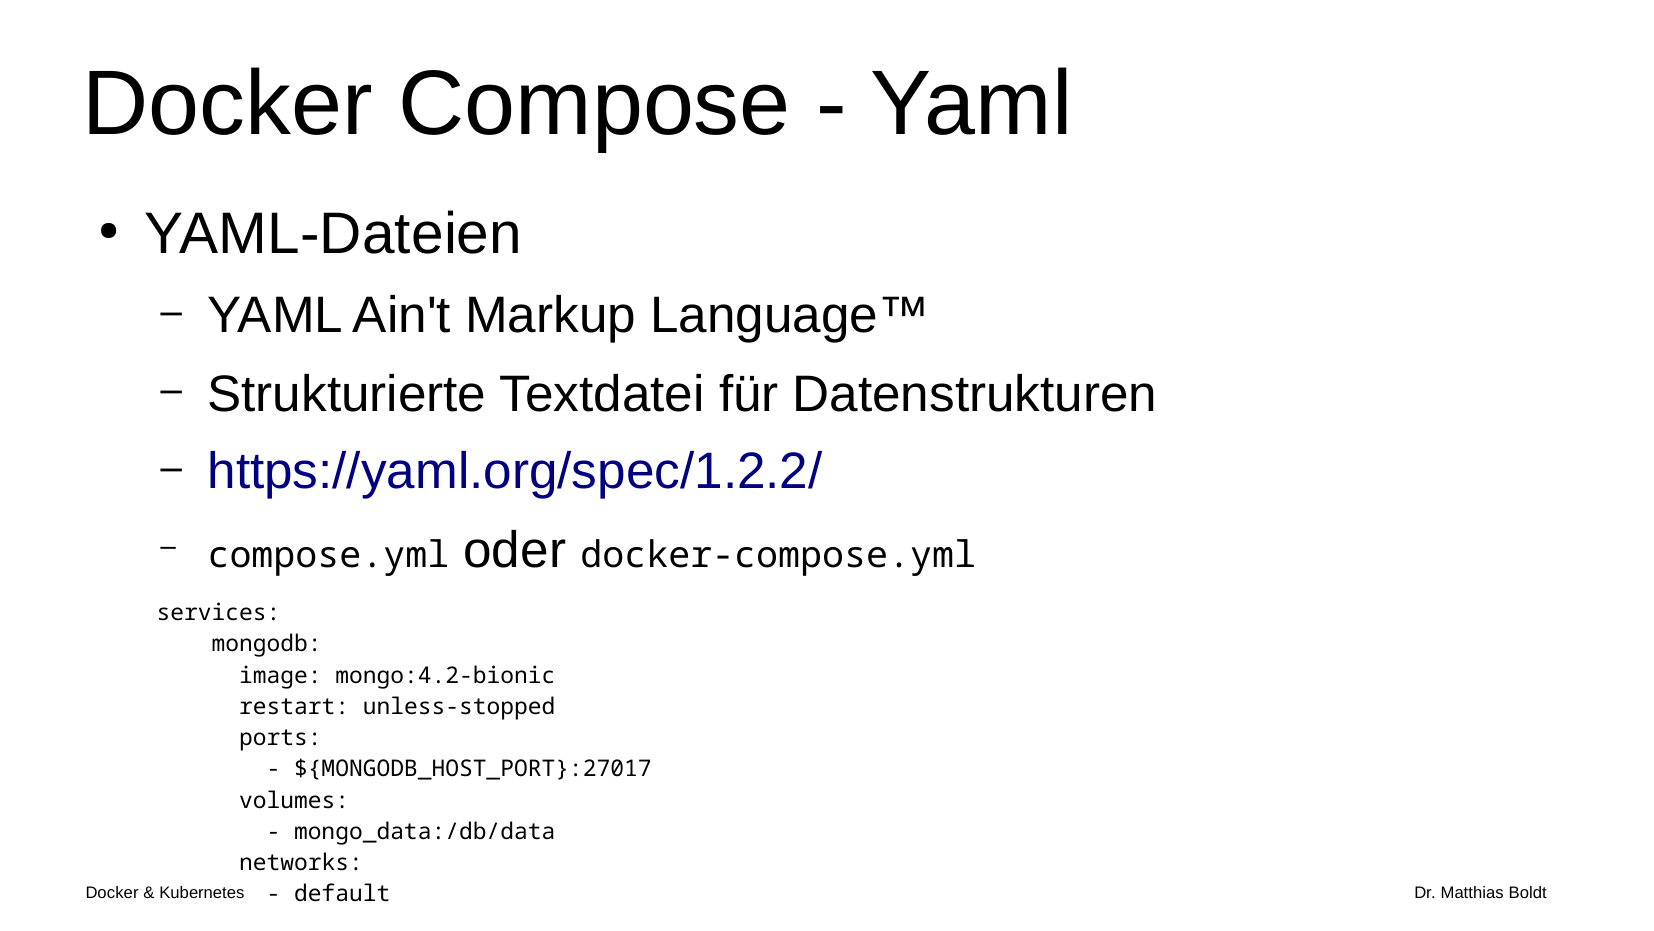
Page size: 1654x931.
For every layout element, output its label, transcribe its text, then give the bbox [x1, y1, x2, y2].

title Docker Compose - Yaml [82, 25, 1571, 181]
text_box services: mongodb: image: mongo:4.2-bionic restart: unless-stopped ports: - ${MONGODB_HOST_PORT}:27017 volumes: - mongo_data:/db/data networks: - default [141, 588, 1193, 867]
text_box Docker & Kubernetes Dr. Matthias Boldt [70, 875, 1563, 910]
list YAML-Dateien YAML Ain't Markup Language™ Strukturierte Textdatei für Datenstrukturen https://yaml.org/spec/1.2.2/ compose.yml oder docker-compose.yml [82, 199, 1453, 579]
